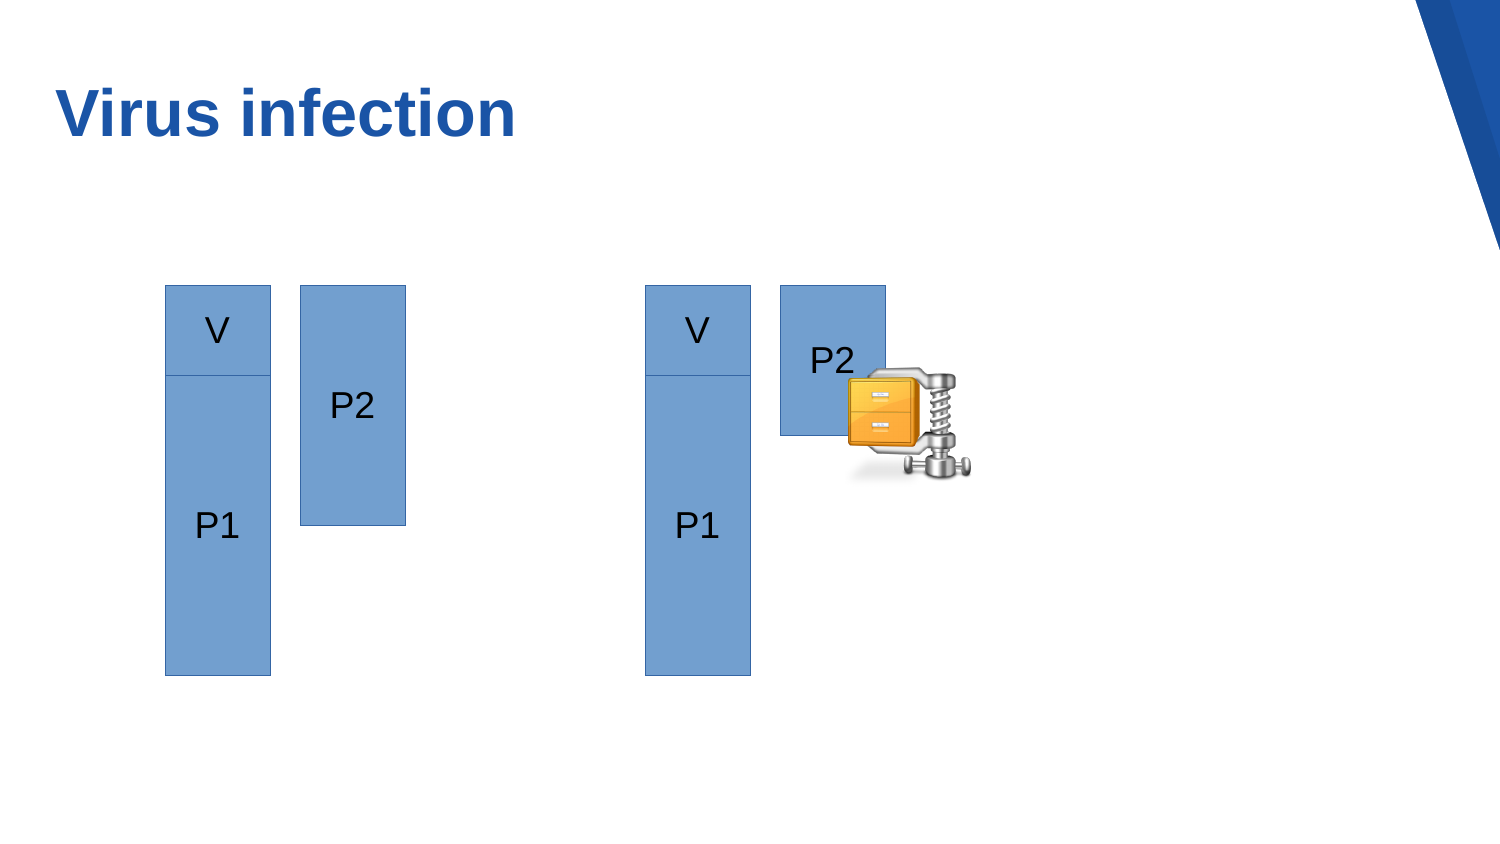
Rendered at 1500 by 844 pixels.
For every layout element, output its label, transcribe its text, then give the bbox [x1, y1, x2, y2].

text_box P2 [300, 285, 406, 526]
text_box V [645, 285, 751, 376]
text_box V [165, 285, 271, 376]
text_box P1 [165, 376, 271, 676]
title Virus infection [40, 97, 1231, 166]
text_box P2 [780, 285, 886, 436]
picture [840, 359, 976, 496]
text_box P1 [645, 376, 751, 676]
